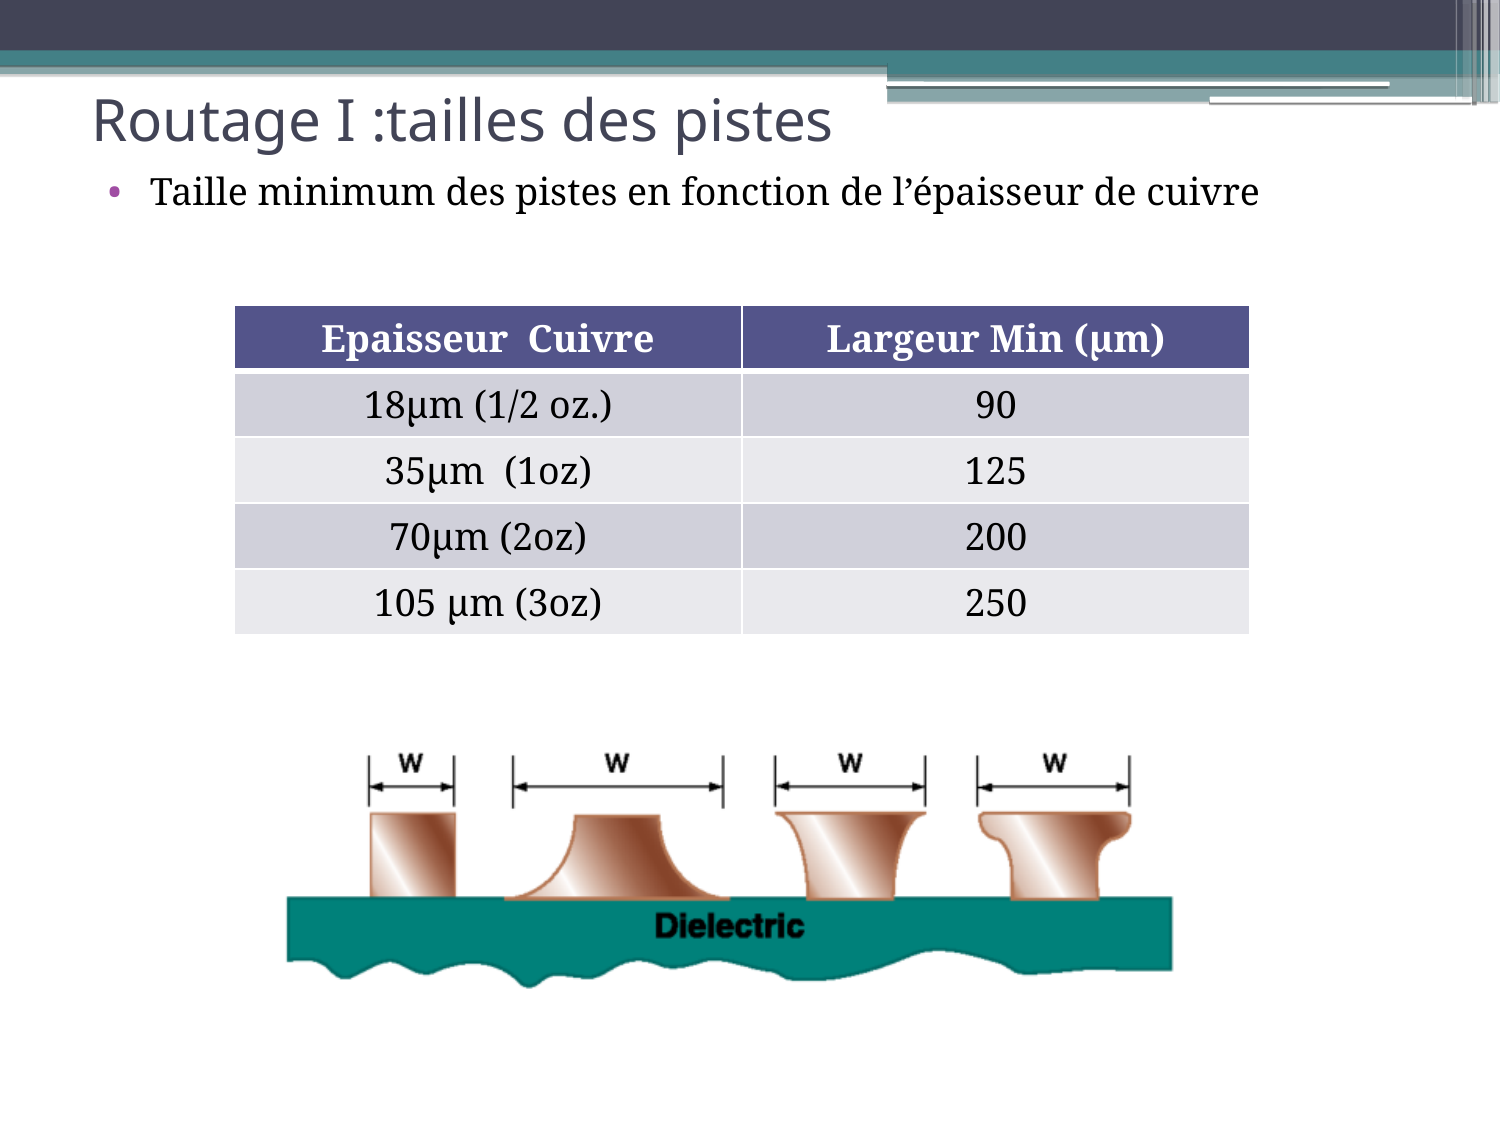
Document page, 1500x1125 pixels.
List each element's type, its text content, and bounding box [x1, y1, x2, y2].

table_cell 250 [743, 570, 1249, 634]
table_cell 200 [743, 504, 1249, 568]
table_cell 105 µm (3oz) [235, 570, 741, 634]
table_cell 18µm (1/2 oz.) [235, 374, 741, 436]
picture [281, 679, 1194, 1014]
title Routage I :tailles des pistes [76, 30, 1427, 206]
table_cell 125 [743, 438, 1249, 502]
table_header Largeur Min (µm) [743, 306, 1249, 368]
table_cell 70µm (2oz) [235, 504, 741, 568]
table_cell 35µm (1oz) [235, 438, 741, 502]
table_cell 90 [743, 374, 1249, 436]
list Taille minimum des pistes en fonction de l’épaisseur de cuivre [75, 160, 1425, 1079]
table_header Epaisseur Cuivre [235, 306, 741, 368]
